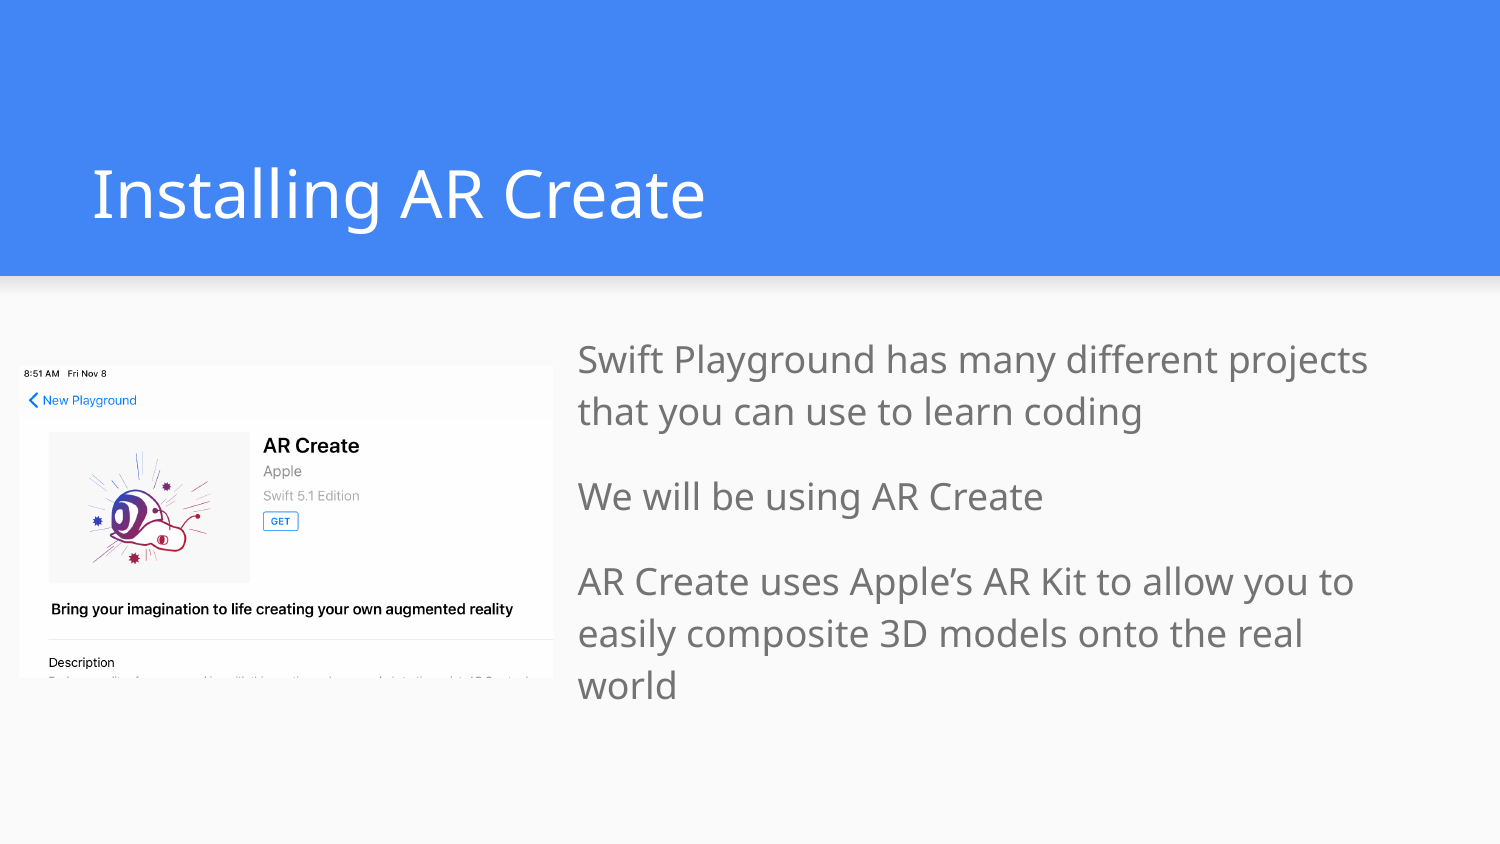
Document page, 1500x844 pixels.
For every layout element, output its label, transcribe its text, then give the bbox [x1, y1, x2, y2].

title Installing AR Create [77, 121, 1427, 248]
list Swift Playground has many different projects that you can use to learn coding We will be using AR Create AR Create uses Apple’s AR Kit to allow you to easily composite 3D models onto the real world [562, 314, 1427, 760]
picture [19, 366, 554, 678]
